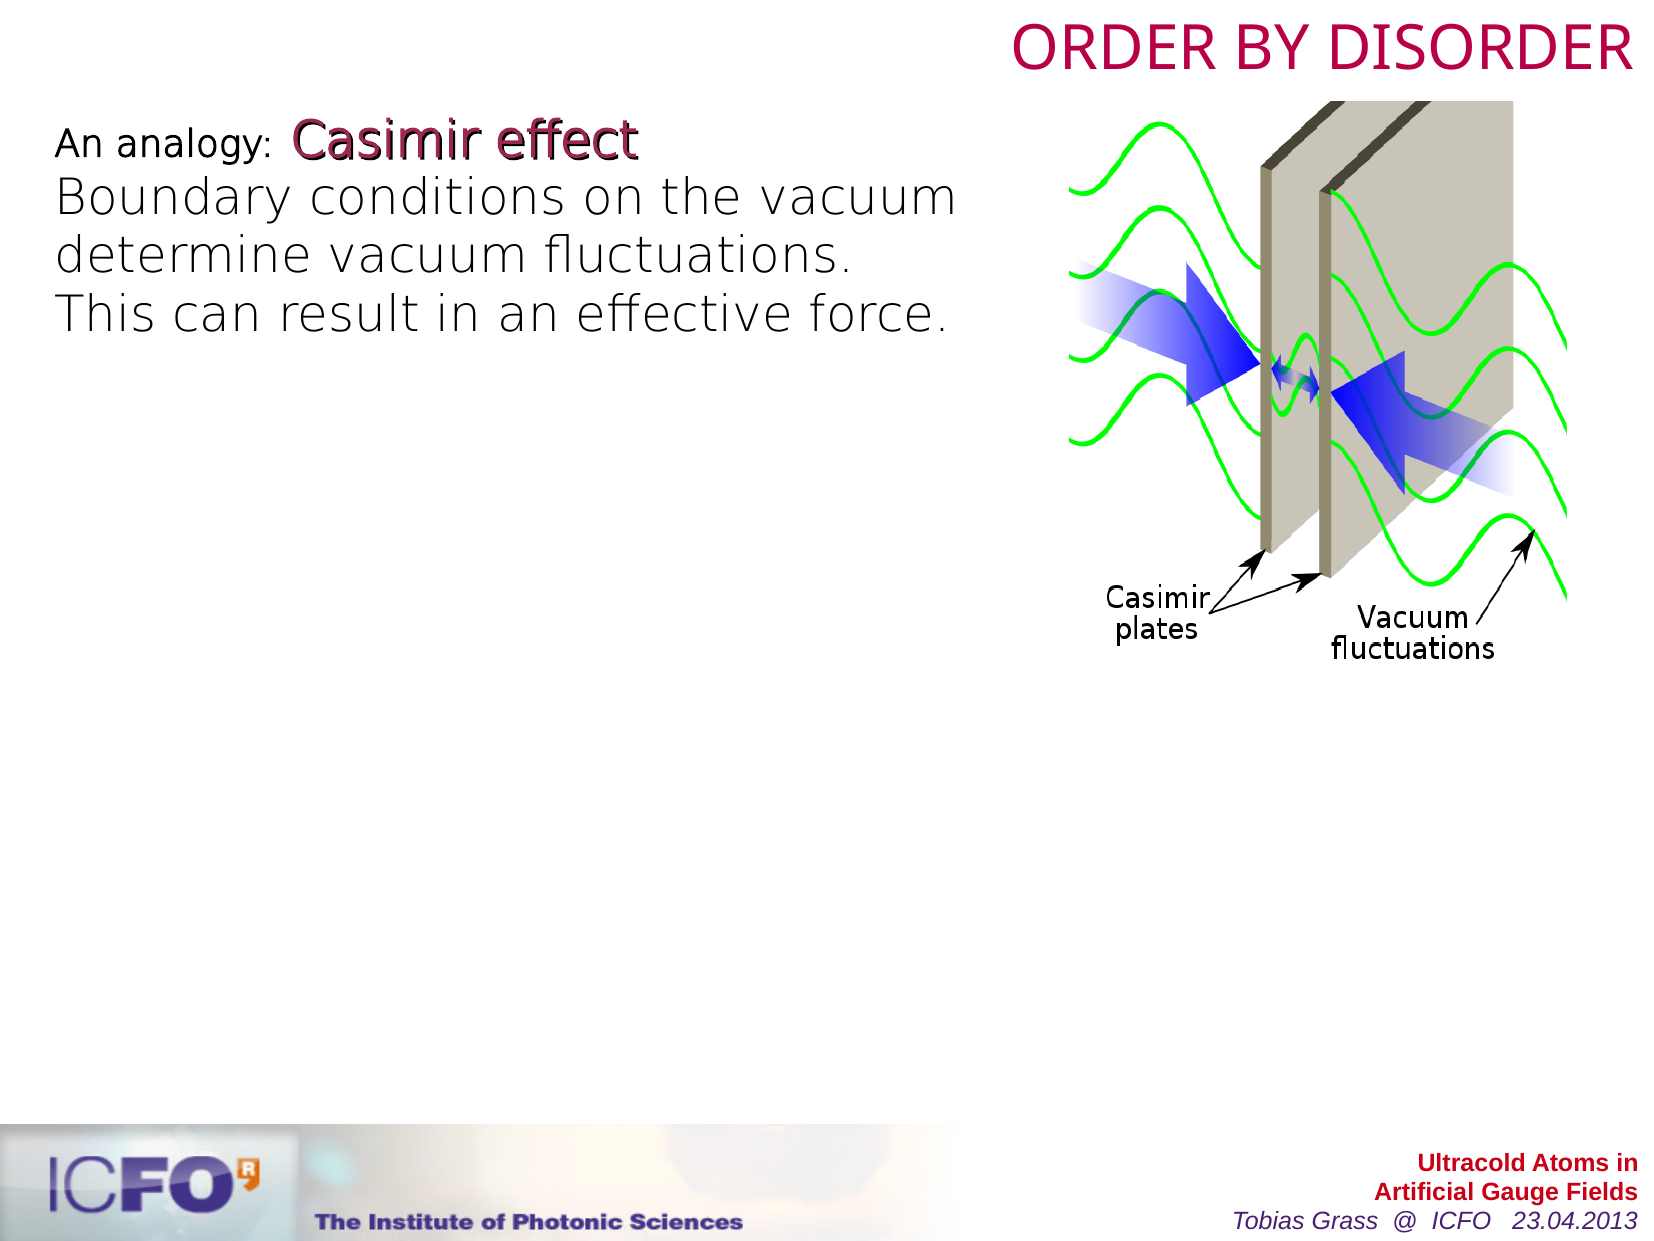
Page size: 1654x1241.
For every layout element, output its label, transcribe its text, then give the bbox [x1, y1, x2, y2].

text_box Ultracold Atoms in Artificial Gauge Fields Tobias Grass @ ICFO 23.04.2013 [712, 1138, 1654, 1241]
picture [1069, 101, 1567, 671]
text_box An analogy: Casimir effect Boundary conditions on the vacuum determine vacuum fluctuations. This can result in an effective force. [39, 102, 1051, 467]
picture [0, 1124, 976, 1241]
text_box ORDER BY DISORDER [0, 0, 1651, 99]
